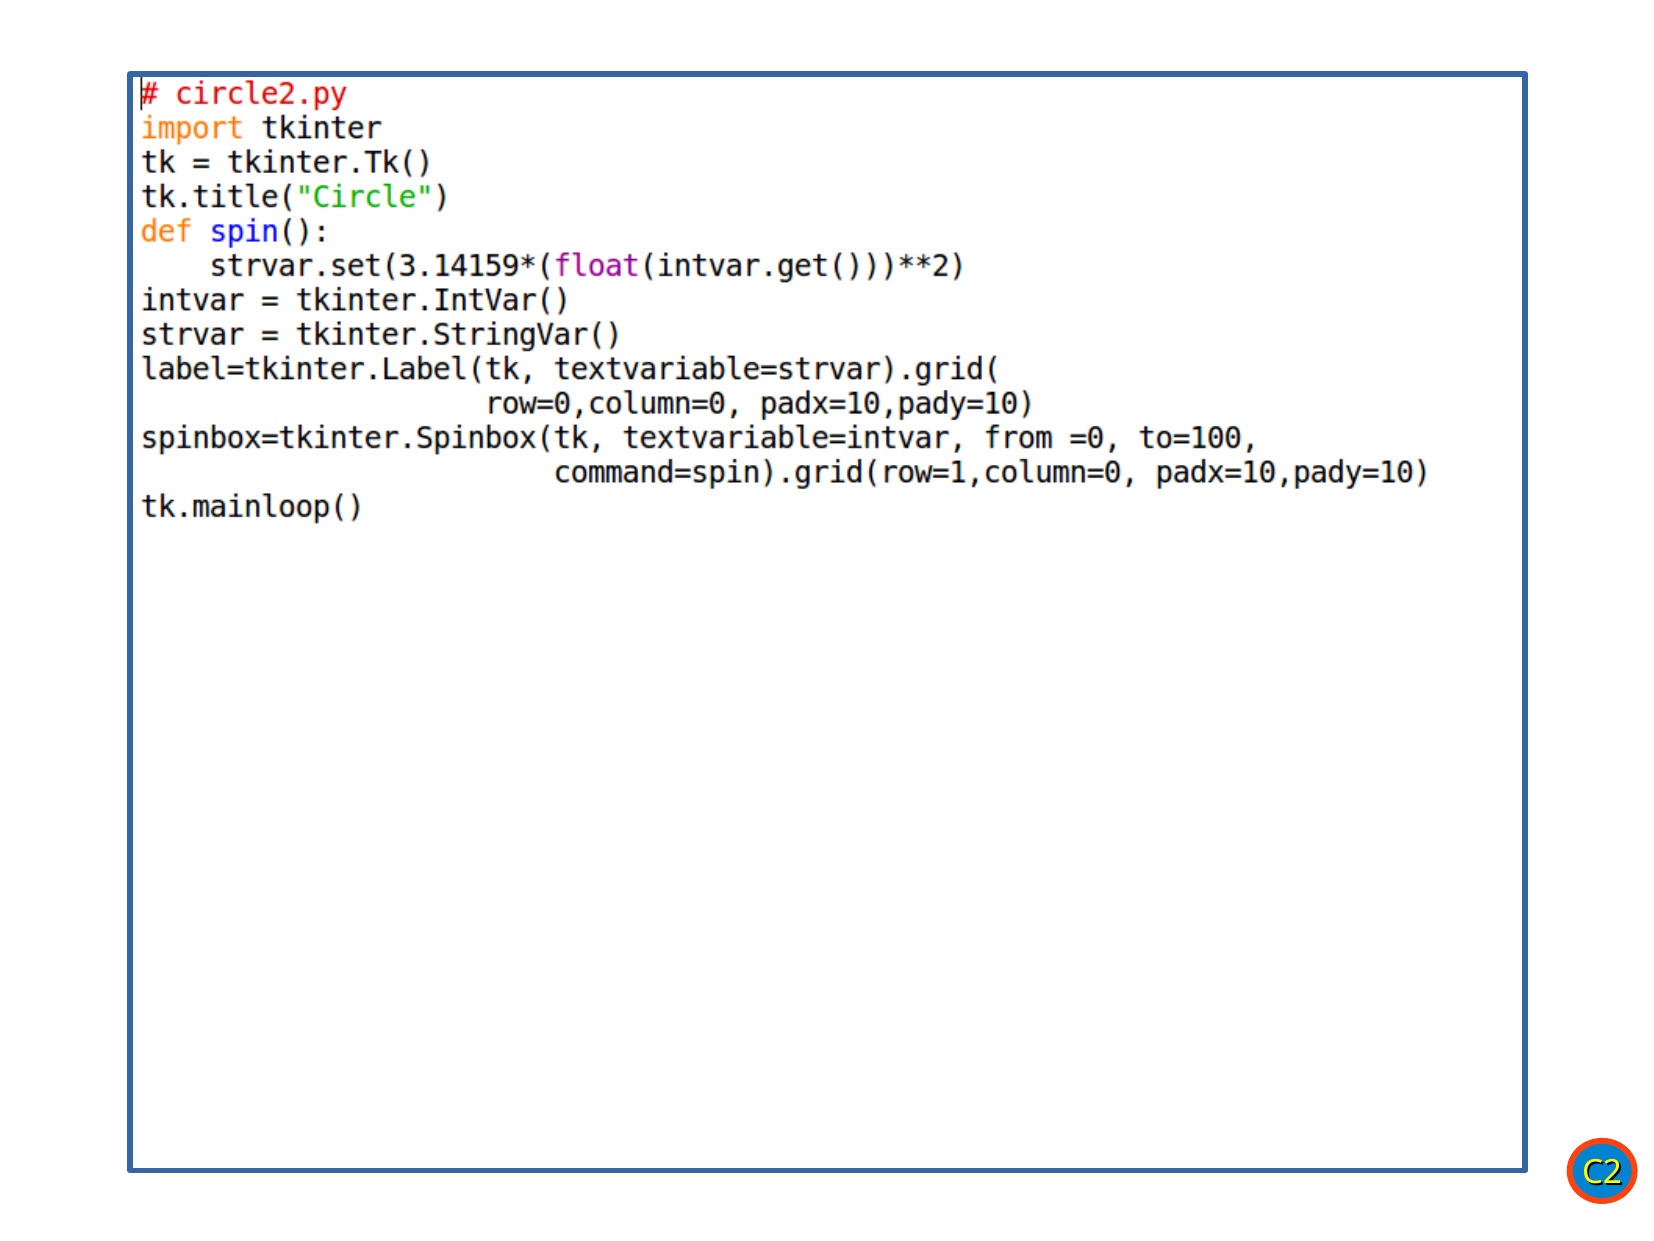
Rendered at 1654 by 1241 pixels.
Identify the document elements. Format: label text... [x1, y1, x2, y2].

text_box C2 [1569, 1140, 1635, 1202]
picture [133, 76, 1523, 1168]
